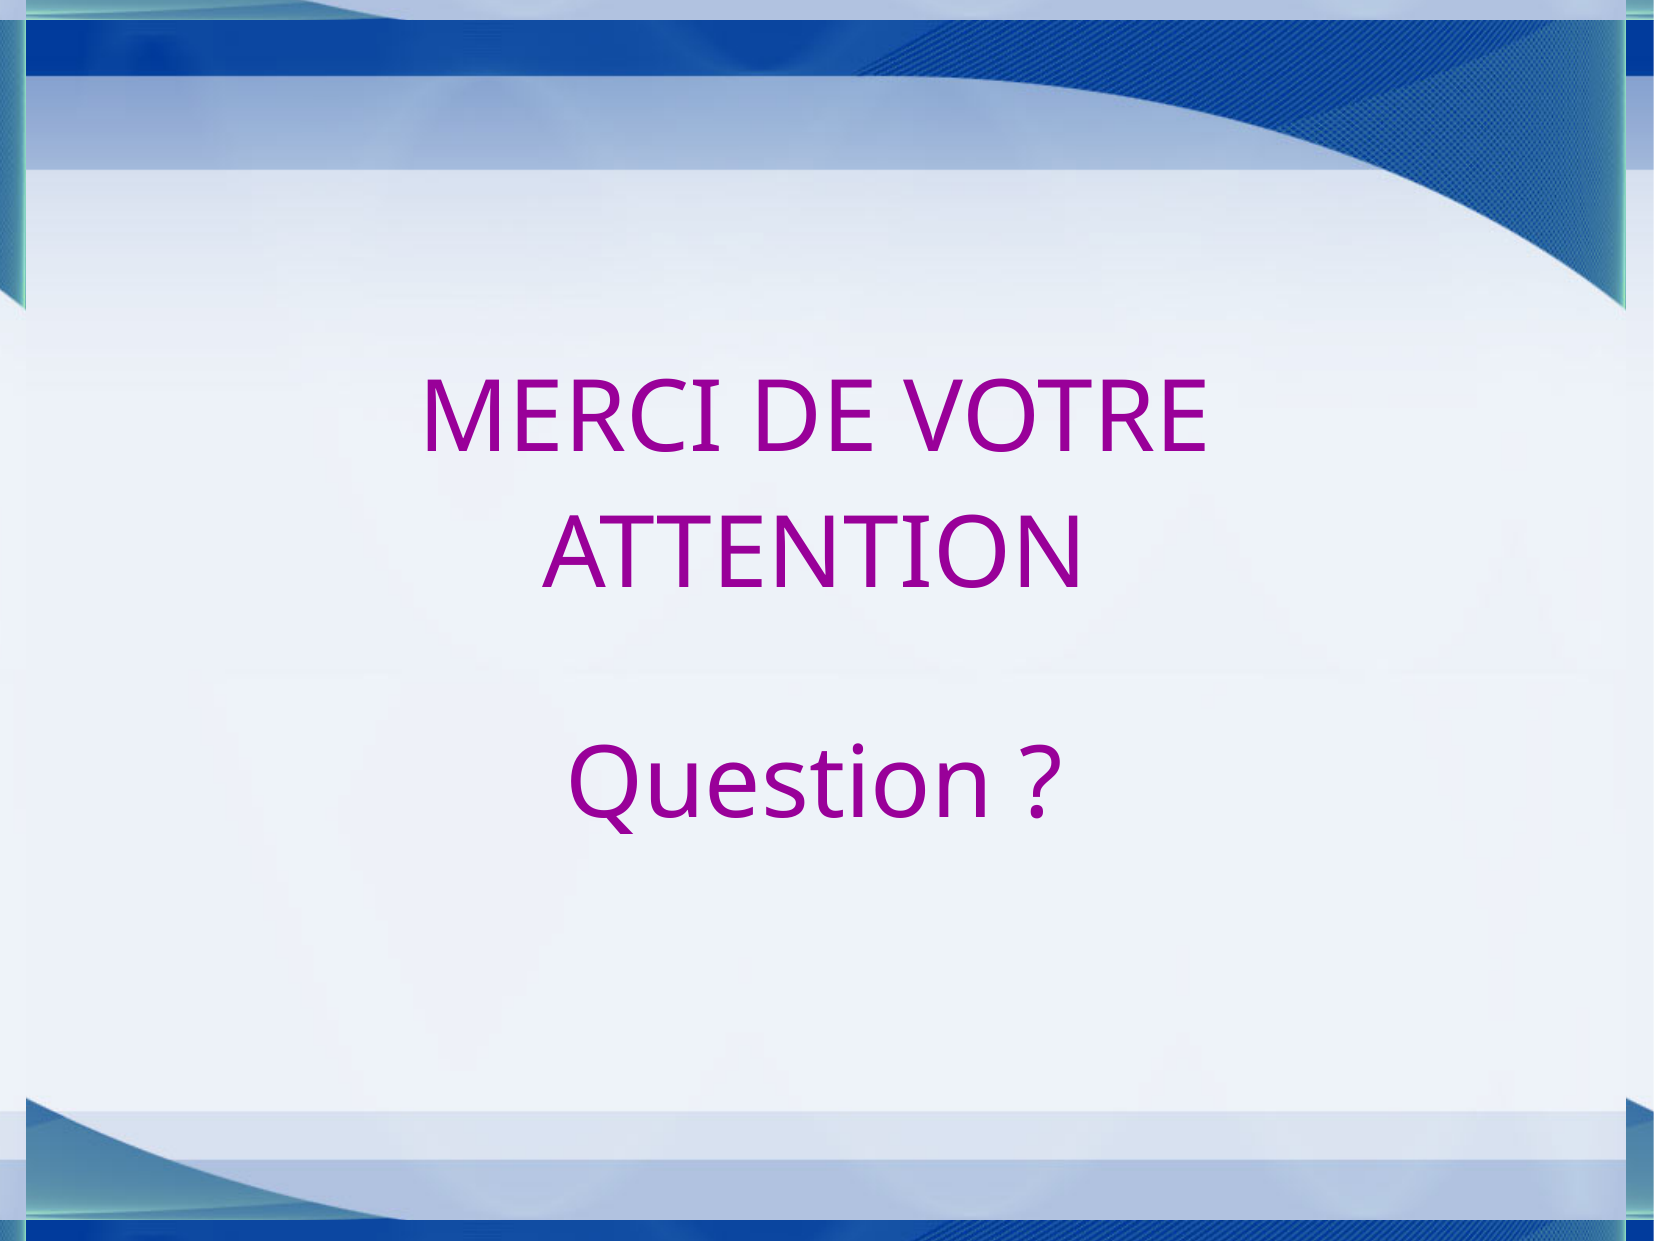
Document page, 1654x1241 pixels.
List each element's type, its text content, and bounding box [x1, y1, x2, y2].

picture [0, 0, 1654, 1241]
title MERCI DE VOTRE ATTENTION [295, 299, 1335, 662]
text_box Question ? [518, 720, 1111, 838]
